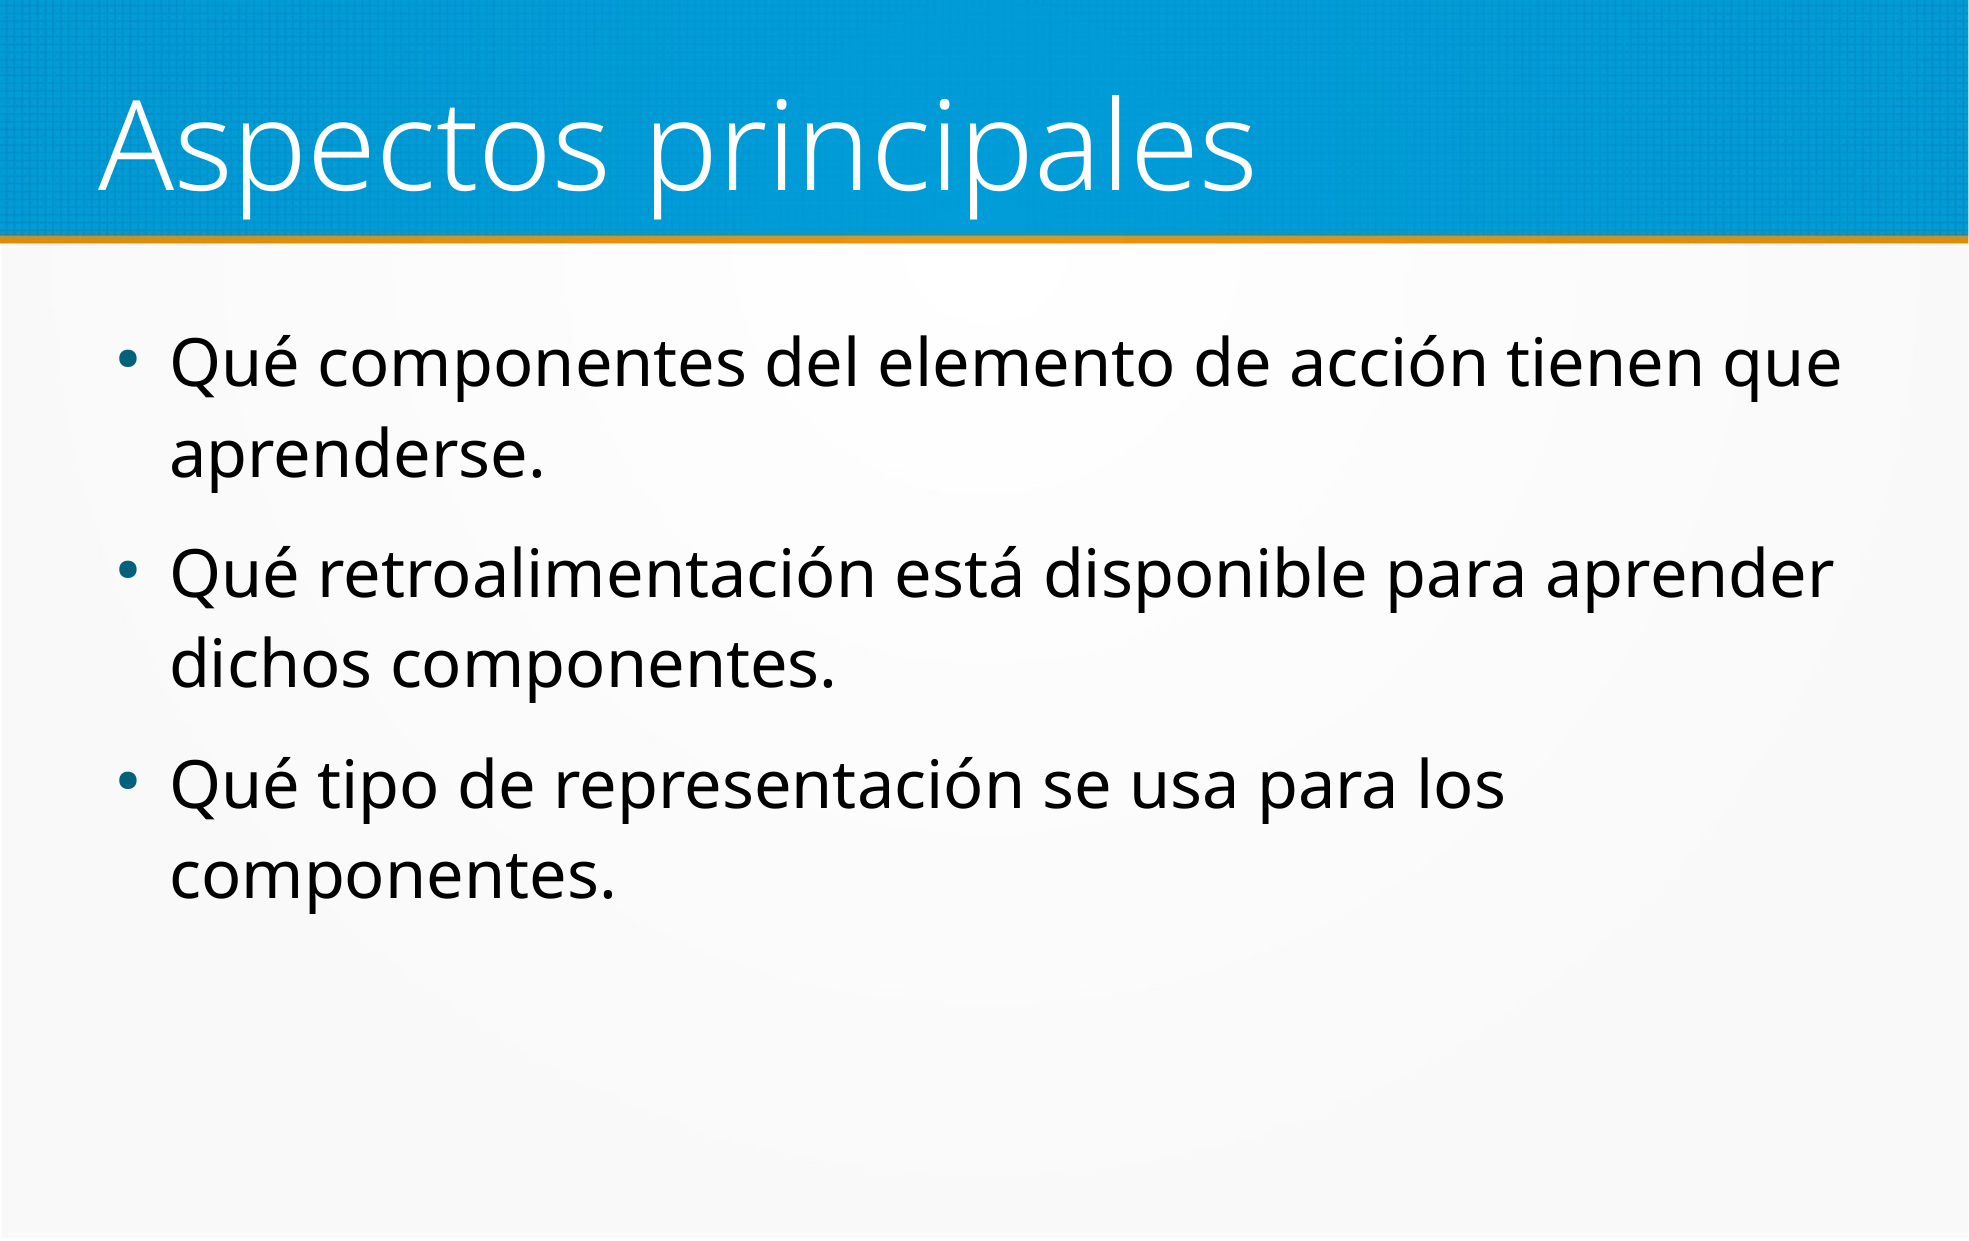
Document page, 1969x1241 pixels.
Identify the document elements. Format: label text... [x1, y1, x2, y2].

list Qué componentes del elemento de acción tienen que aprenderse. Qué retroalimentación está disponible para aprender dichos componentes. Qué tipo de representación se usa para los componentes. [98, 315, 1861, 1081]
title Aspectos principales [98, 19, 1870, 227]
picture [0, 233, 1969, 1241]
